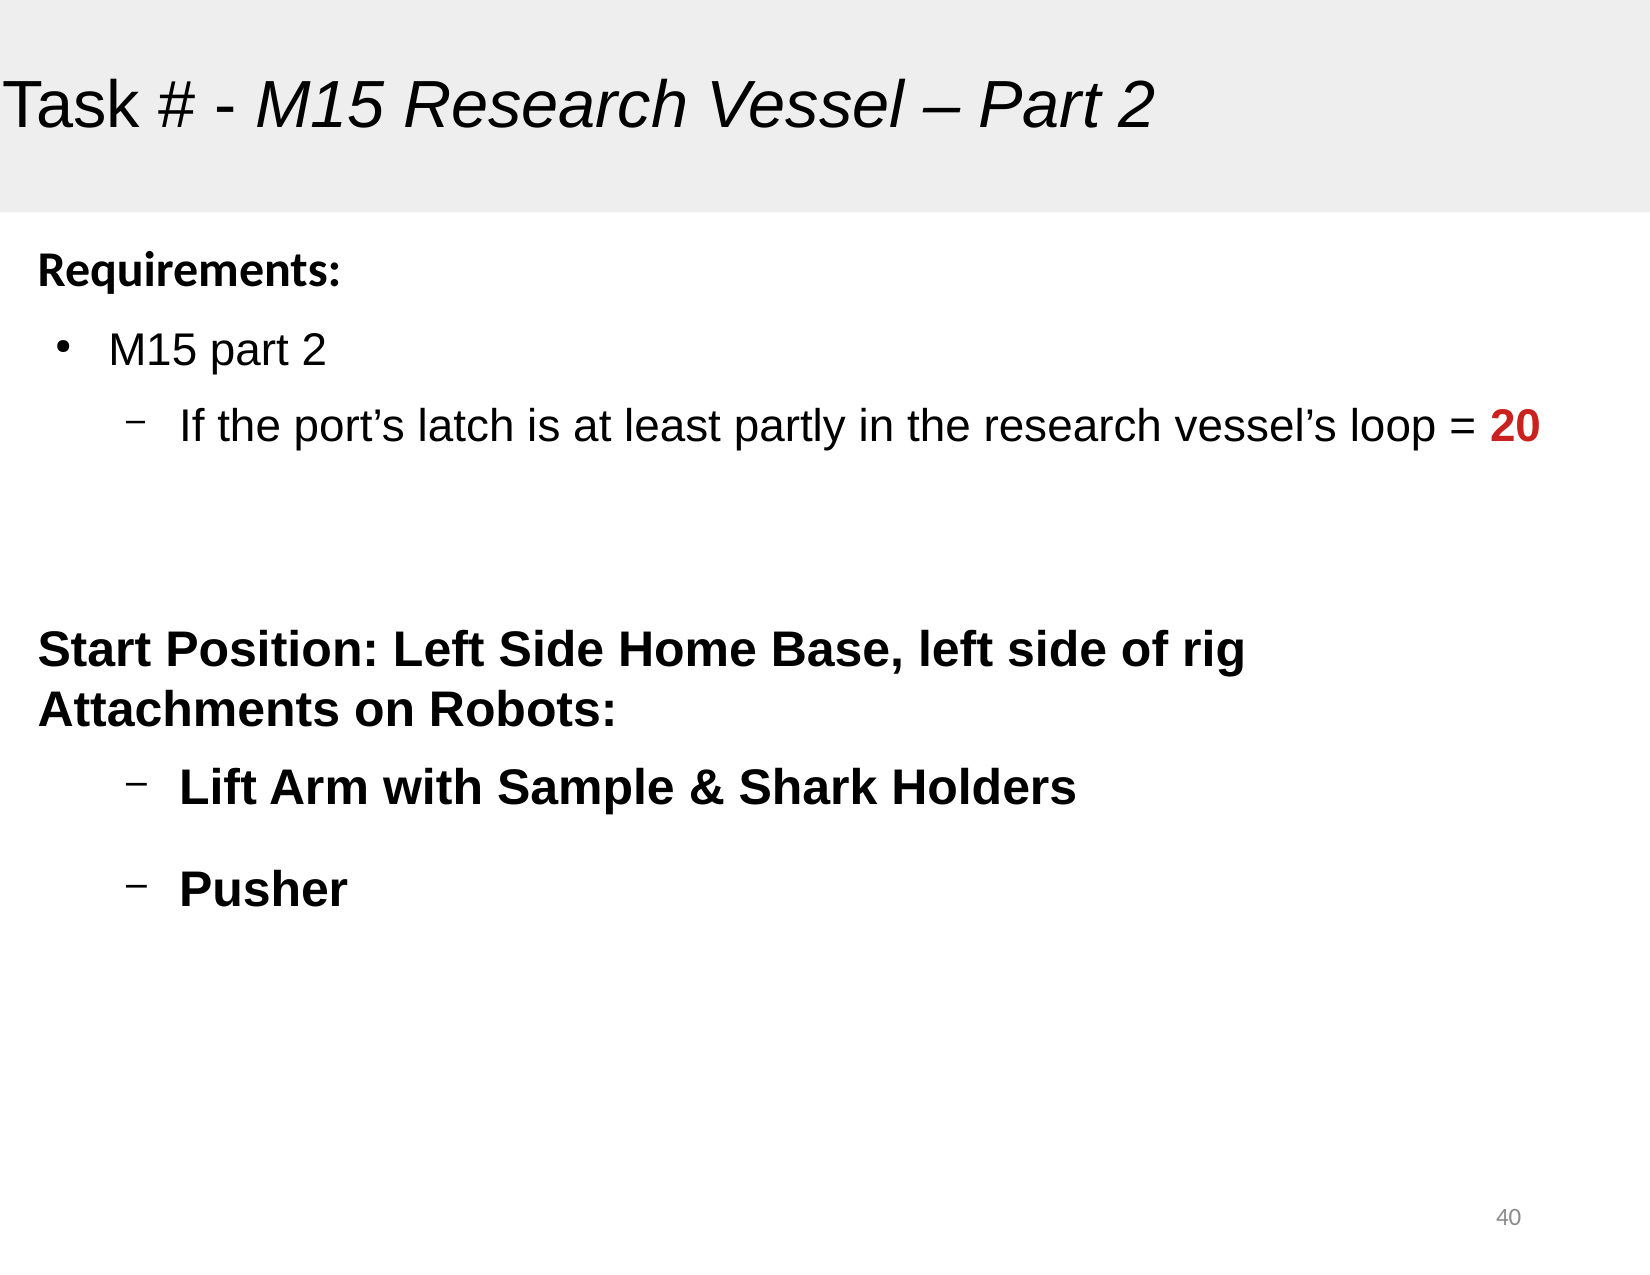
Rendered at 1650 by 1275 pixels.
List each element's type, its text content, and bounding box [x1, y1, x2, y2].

list Requirements: M15 part 2 If the port’s latch is at least partly in the research vessel’s loop = 20 Start Position: Left Side Home Base, left side of rig Attachments on Robots: Lift Arm with Sample & Shark Holders Pusher [37, 236, 1578, 1257]
title Task # - M15 Research Vessel – Part 2 [0, 0, 1650, 213]
